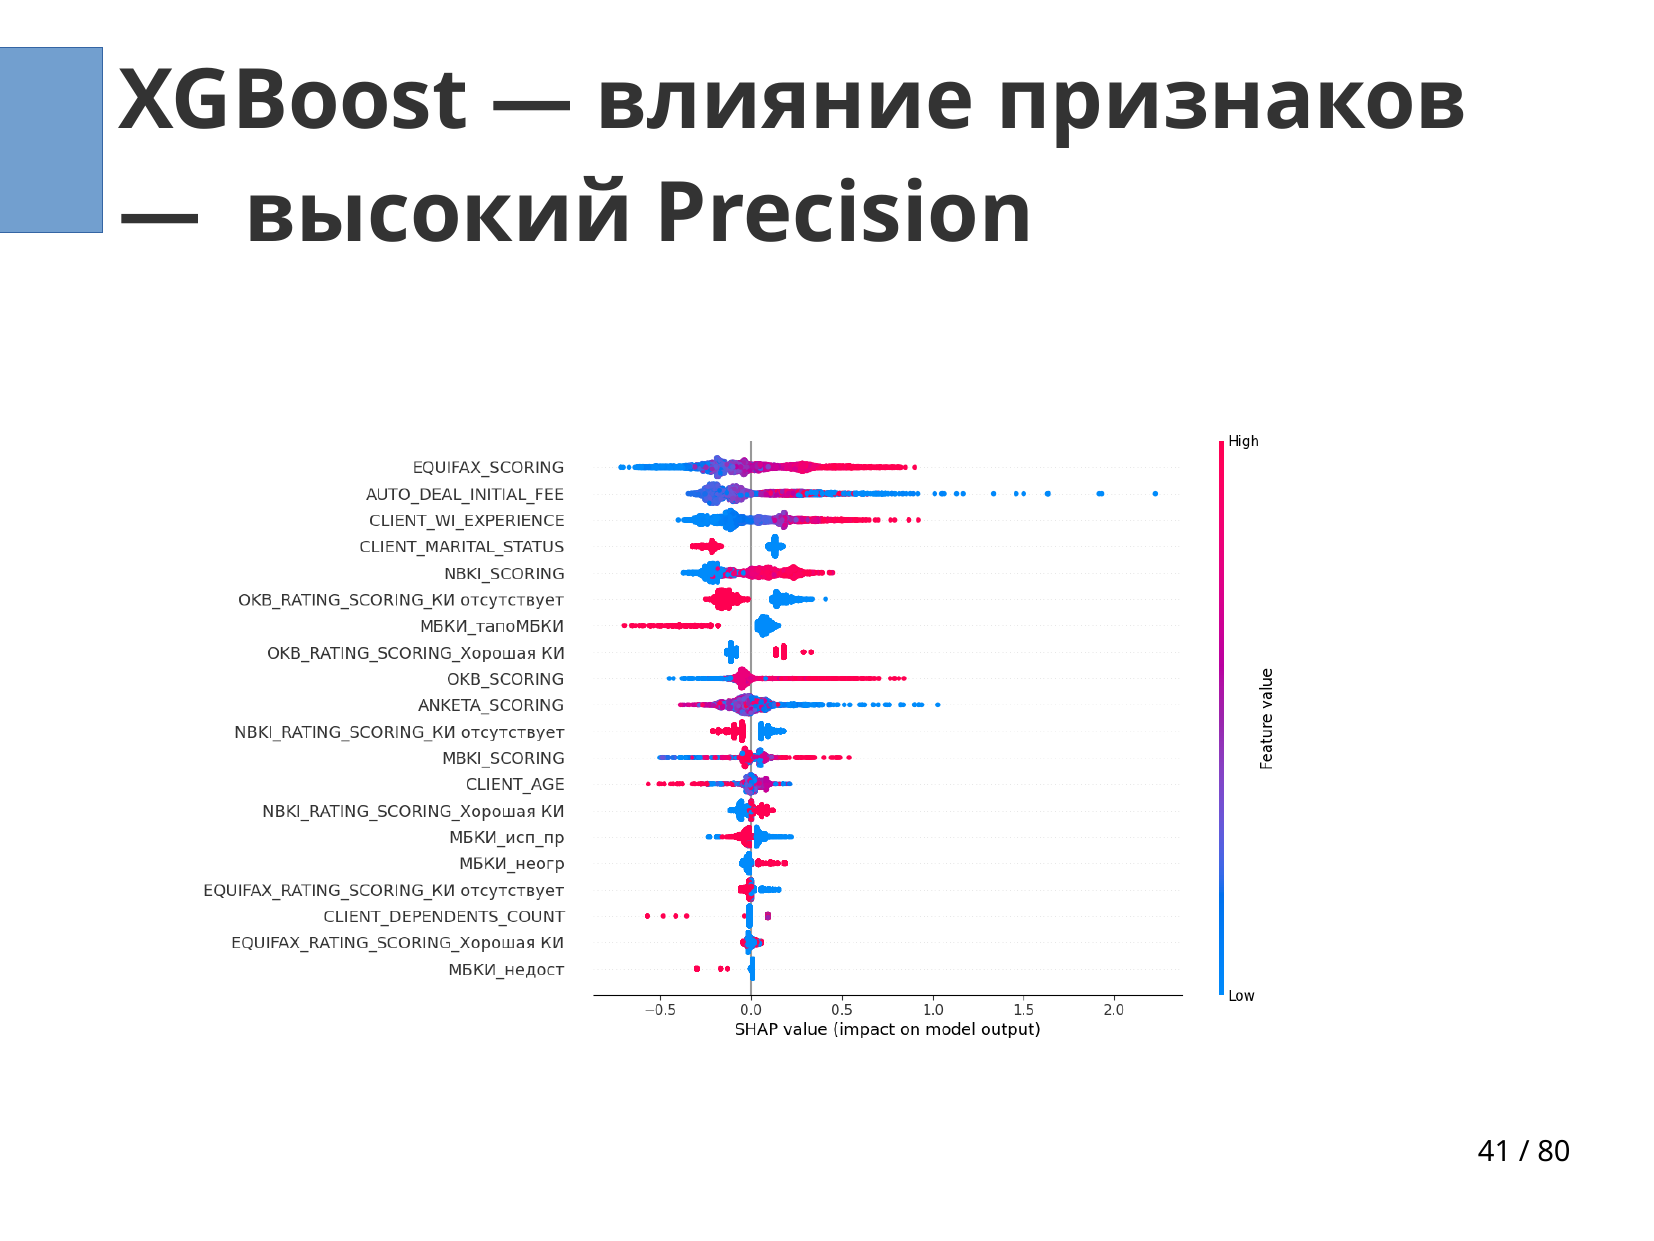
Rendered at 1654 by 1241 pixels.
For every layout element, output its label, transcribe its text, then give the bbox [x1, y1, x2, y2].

text_box [0, 47, 103, 233]
title XGBoost — влияние признаков — высокий Precision [118, 39, 1571, 267]
picture [199, 354, 1454, 1074]
